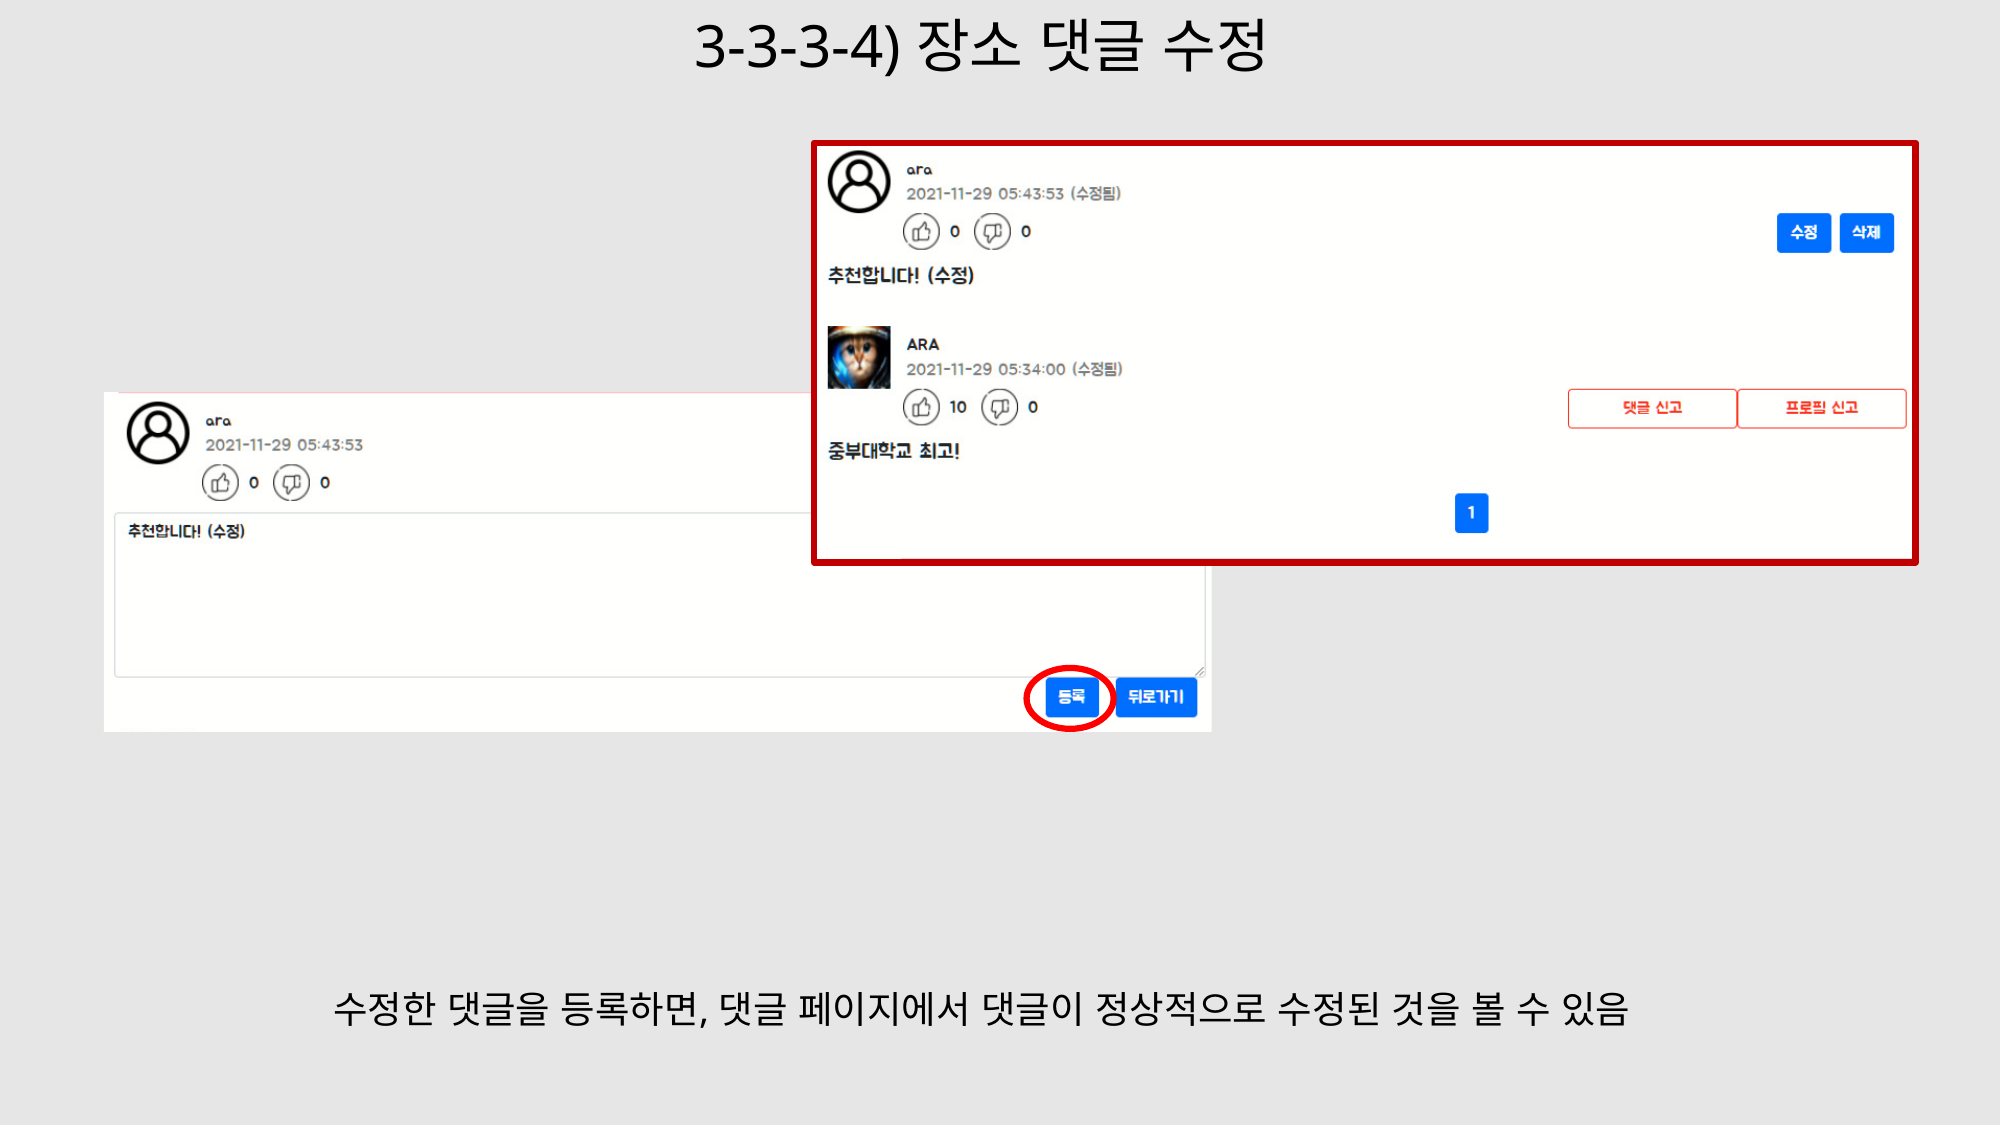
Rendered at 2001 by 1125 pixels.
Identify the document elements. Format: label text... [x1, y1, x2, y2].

text_box 수정한 댓글을 등록하면, 댓글 페이지에서 댓글이 정상적으로 수정된 것을 볼 수 있음 [318, 979, 1646, 1039]
picture [1030, 672, 1110, 725]
picture [103, 392, 1212, 732]
picture [817, 145, 1913, 560]
text_box 3-3-3-4) 장소 댓글 수정 [482, 2, 1482, 87]
